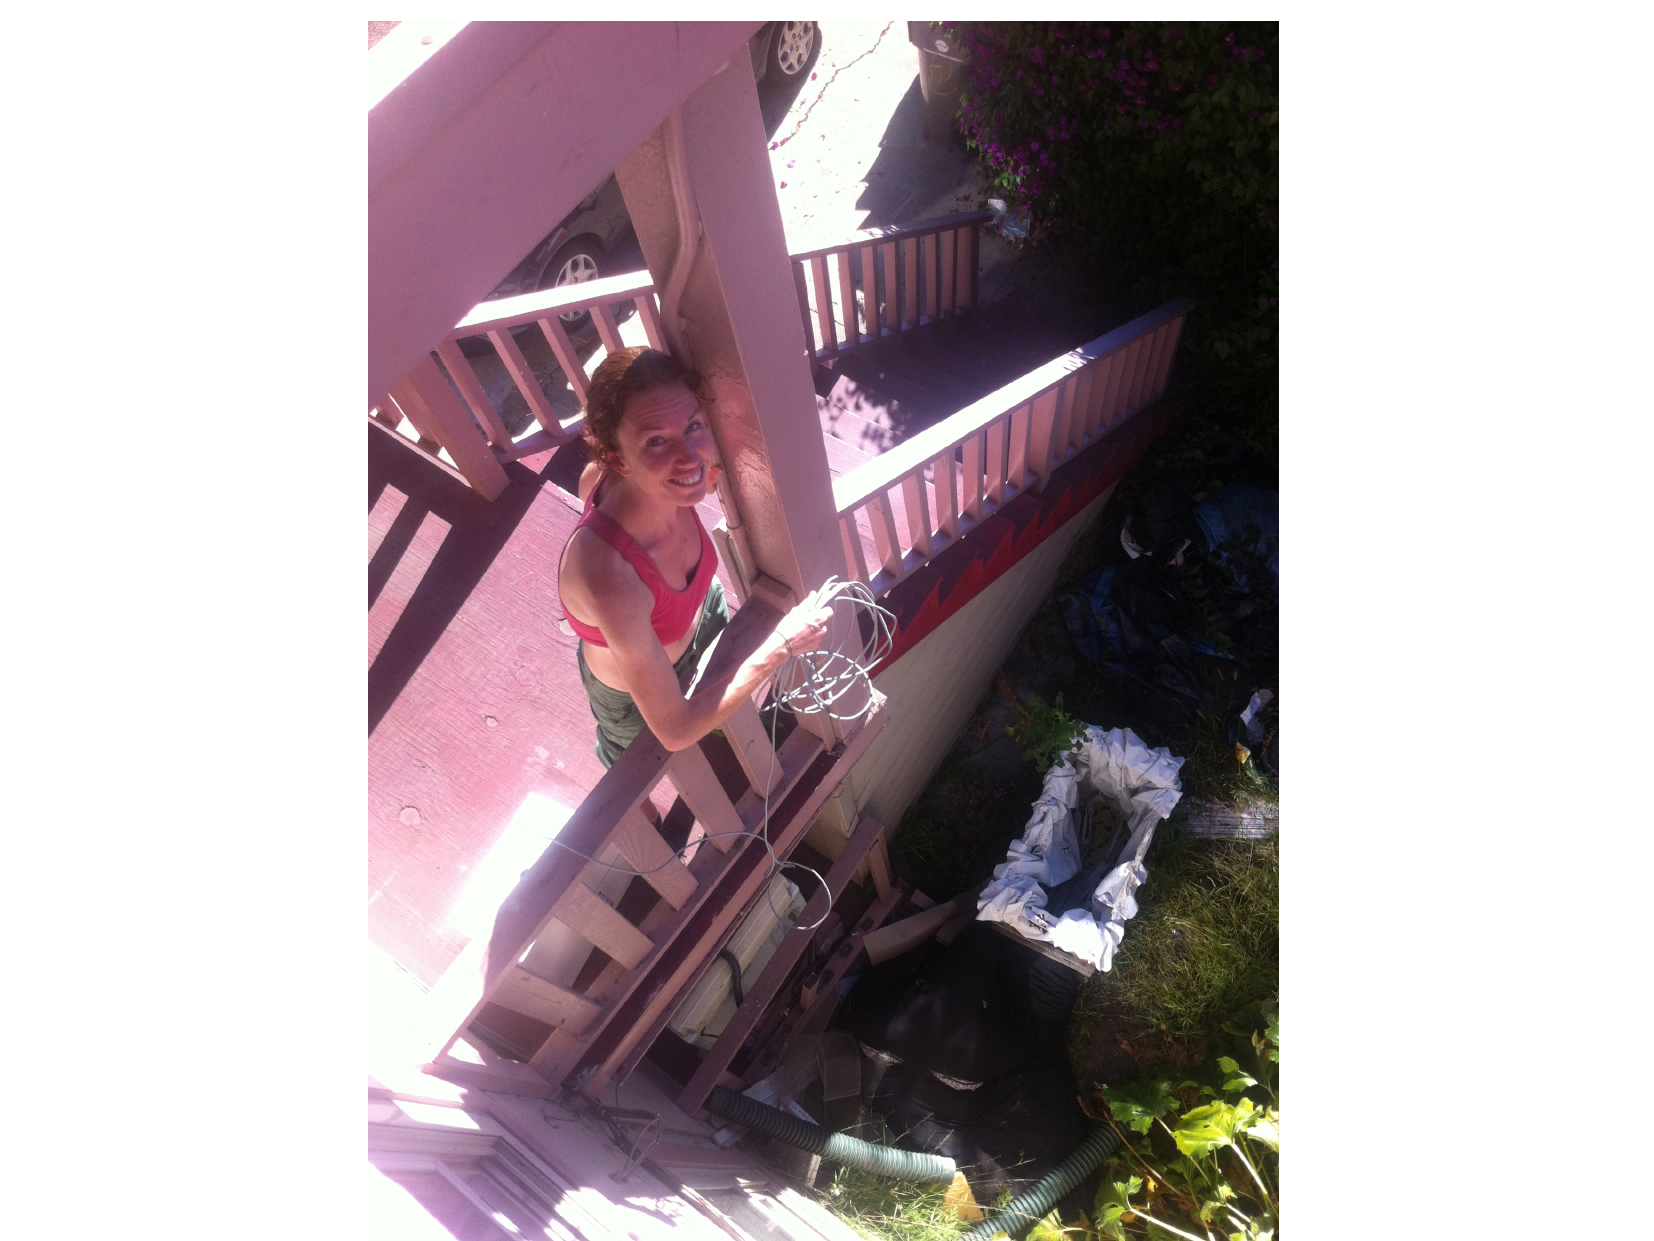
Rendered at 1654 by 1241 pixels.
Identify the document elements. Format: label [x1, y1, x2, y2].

picture [368, 21, 1279, 1241]
